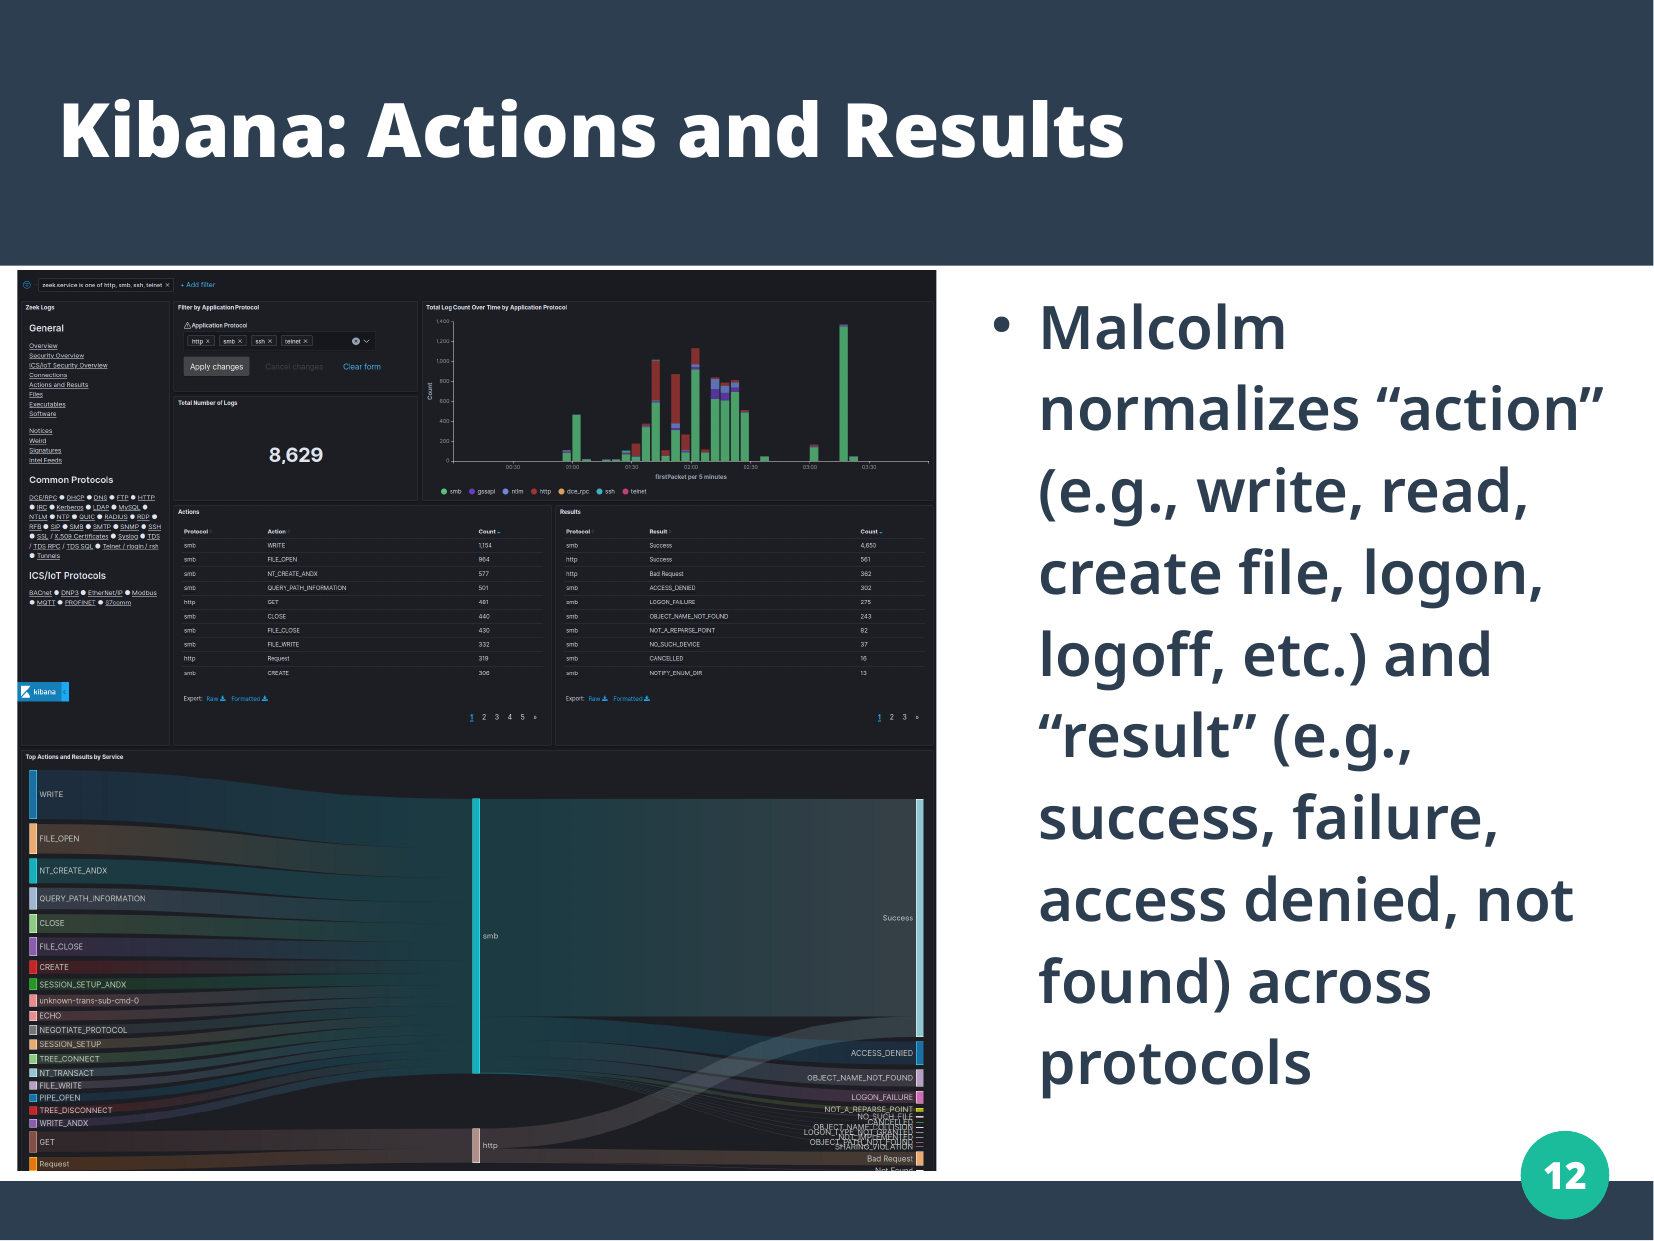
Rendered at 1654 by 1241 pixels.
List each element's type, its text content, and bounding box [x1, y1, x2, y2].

title Kibana: Actions and Results [59, 49, 1595, 207]
picture [17, 270, 937, 1171]
list Malcolm normalizes “action” (e.g., write, read, create file, logon, logoff, etc.) and “result” (e.g., success, failure, access denied, not found) across protocols [975, 284, 1621, 1112]
